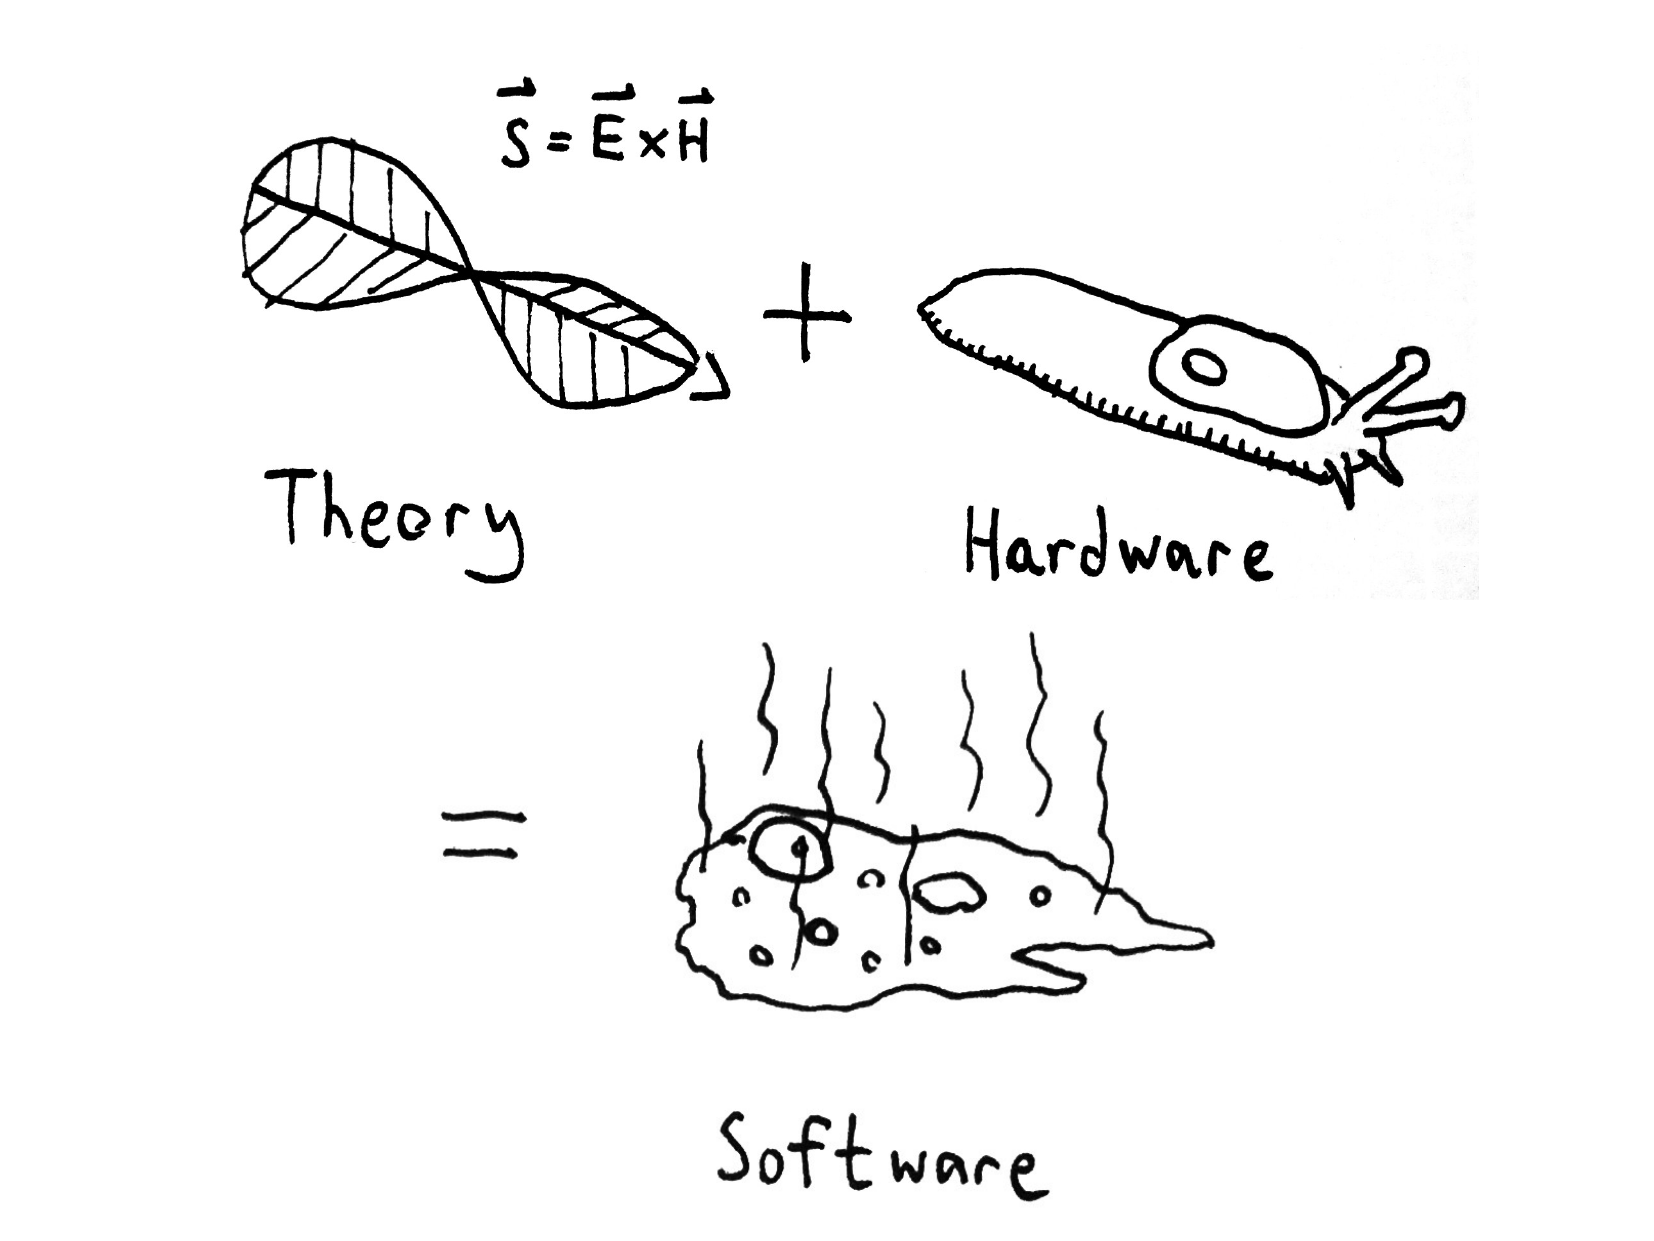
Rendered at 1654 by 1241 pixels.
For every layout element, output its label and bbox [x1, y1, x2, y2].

picture [225, 44, 1479, 1230]
